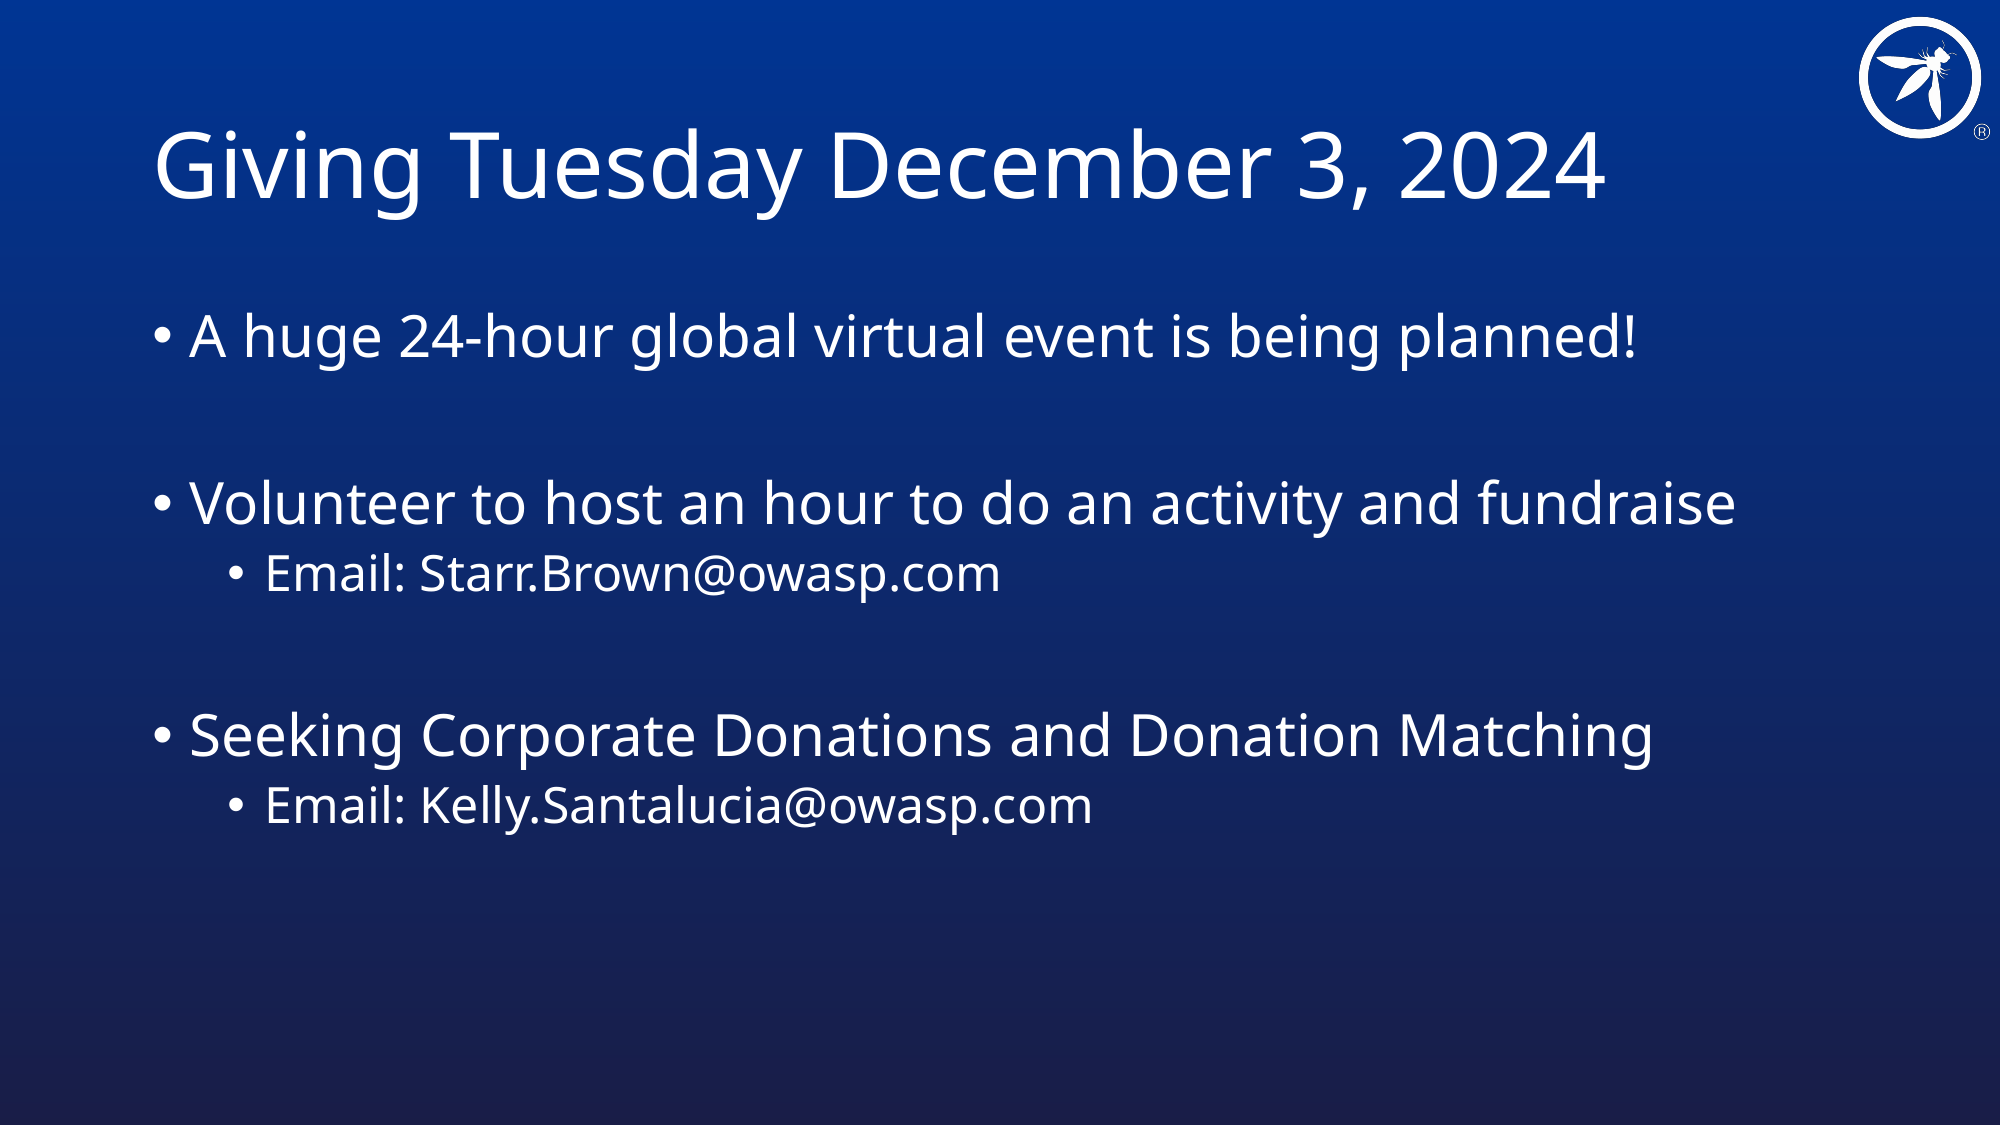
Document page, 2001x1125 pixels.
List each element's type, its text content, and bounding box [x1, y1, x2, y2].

title Giving Tuesday December 3, 2024 [137, 59, 1863, 278]
picture [1797, 0, 2001, 200]
list A huge 24-hour global virtual event is being planned! Volunteer to host an hour to do an activity and fundraise Email: Starr.Brown@owasp.com Seeking Corporate Donations and Donation Matching Email: Kelly.Santalucia@owasp.com [137, 299, 1863, 1014]
